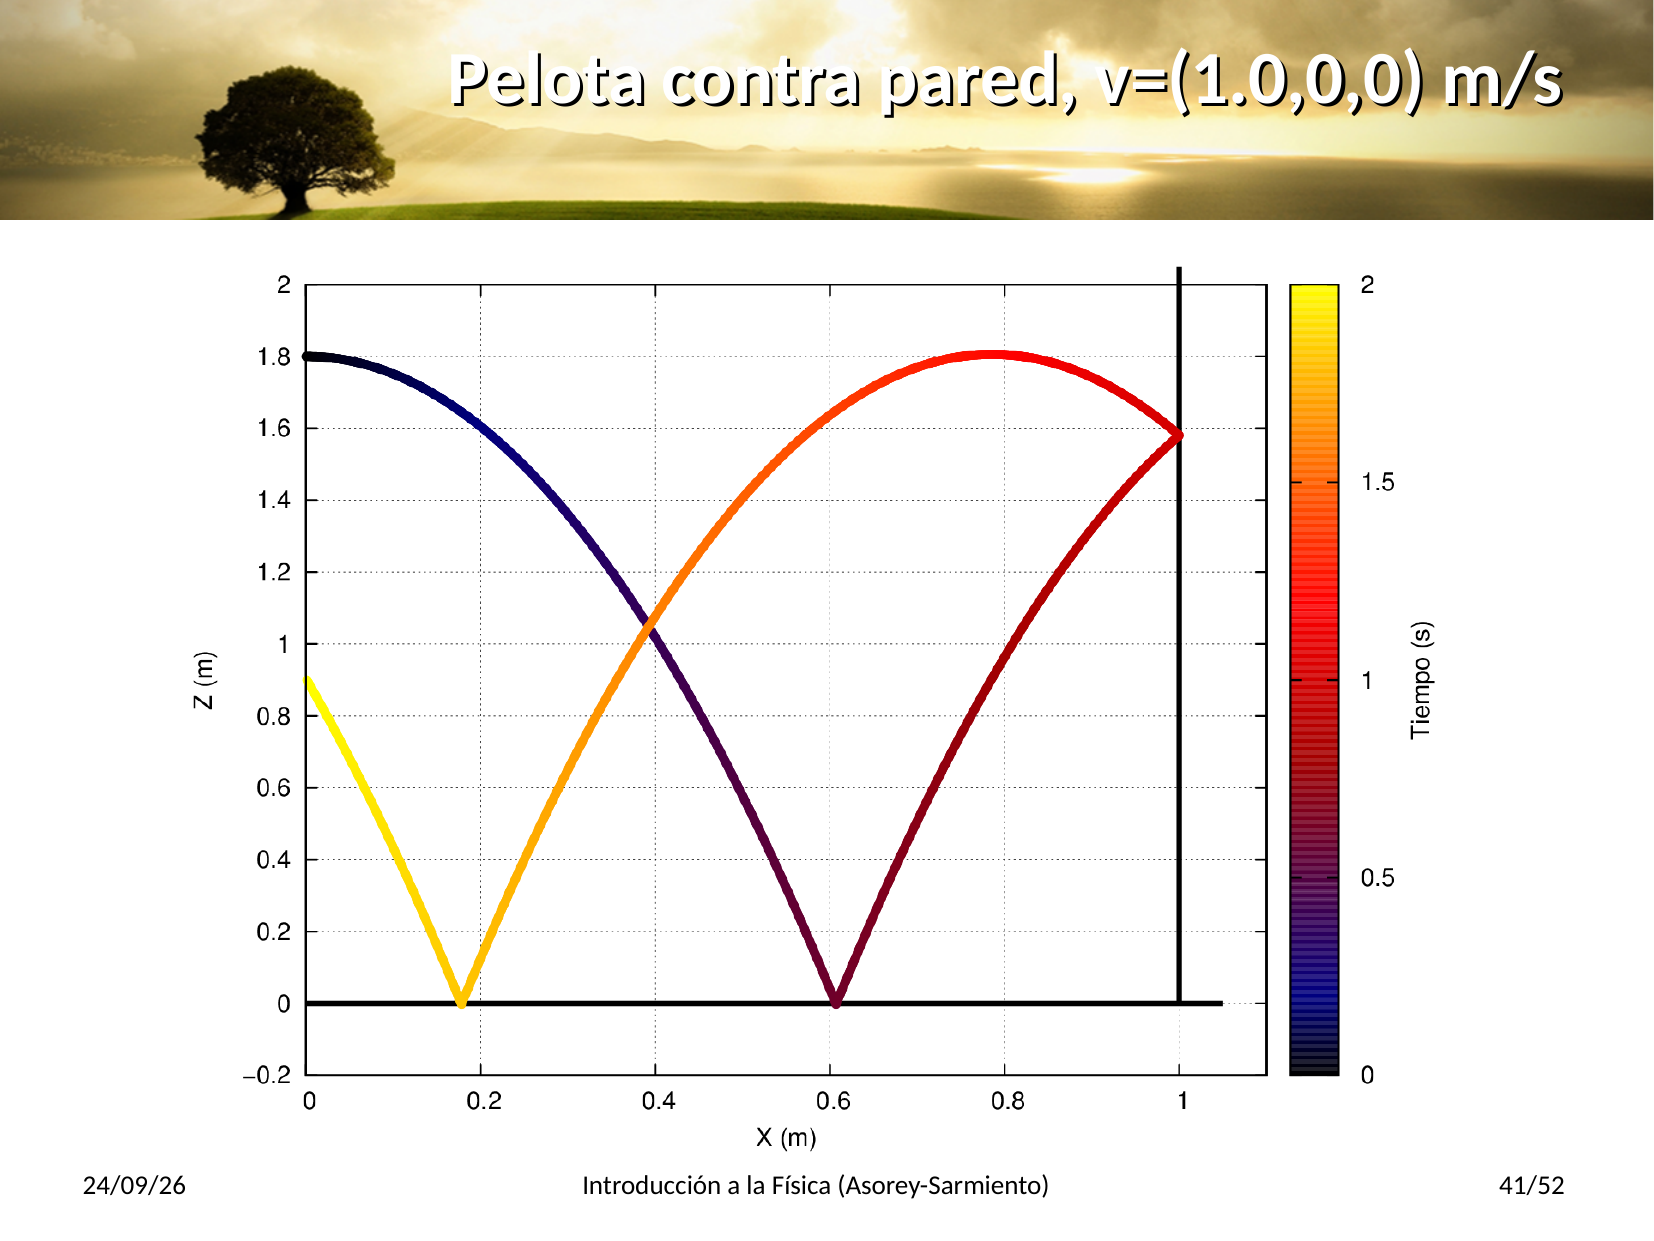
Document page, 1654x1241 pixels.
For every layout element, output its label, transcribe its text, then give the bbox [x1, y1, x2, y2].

picture [0, 0, 1654, 220]
title Pelota contra pared, v=(1.0,0,0) m/s [75, 19, 1564, 151]
picture [183, 254, 1470, 1155]
